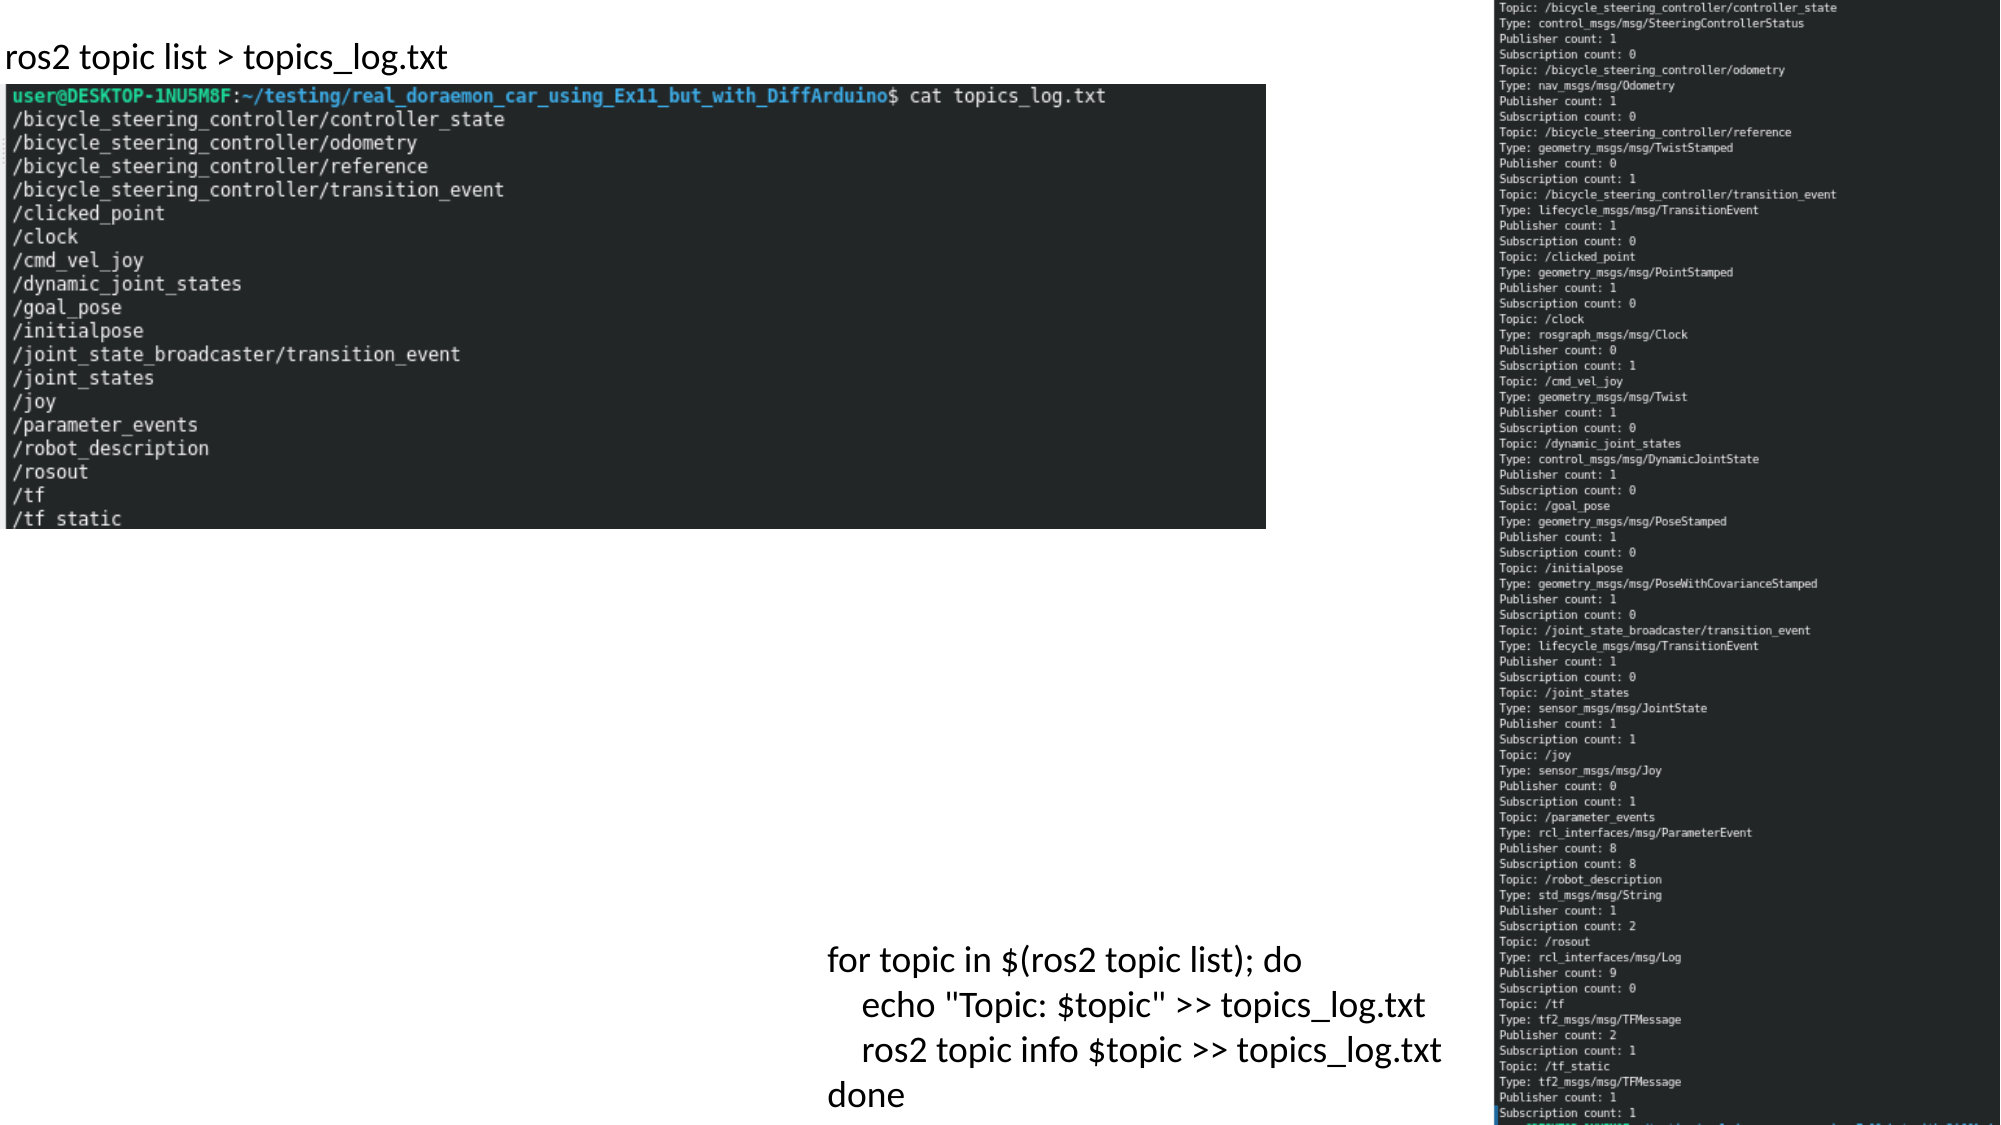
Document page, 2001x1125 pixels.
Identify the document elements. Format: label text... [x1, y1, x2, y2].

picture [0, 84, 1266, 529]
picture [1493, 0, 2000, 1125]
text_box ros2 topic list > topics_log.txt [0, 24, 990, 85]
text_box for topic in $(ros2 topic list); do echo "Topic: $topic" >> topics_log.txt ros2 topic info $topic >> topics_log.txt done [812, 928, 1813, 1123]
